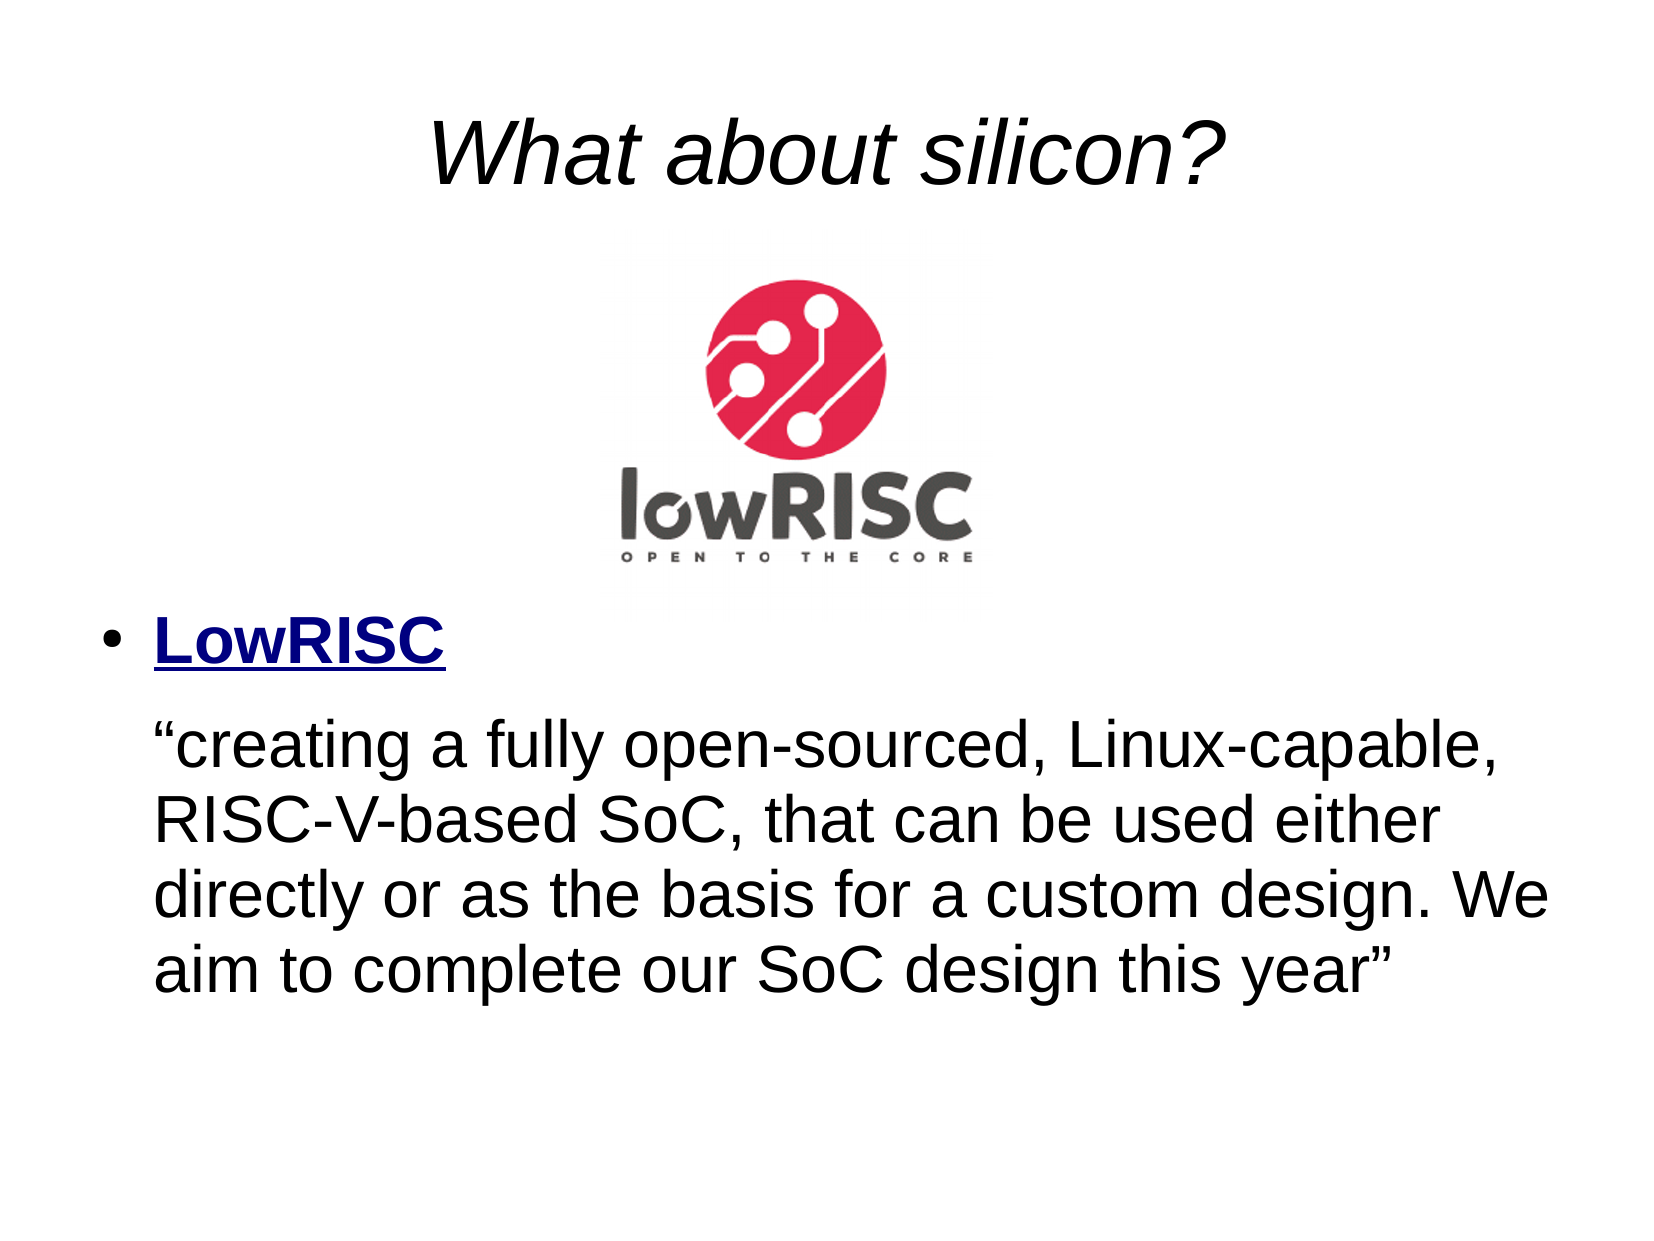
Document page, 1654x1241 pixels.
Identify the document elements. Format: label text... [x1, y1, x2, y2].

list LowRISC “creating a fully open-sourced, Linux-capable, RISC-V-based SoC, that can be used either directly or as the basis for a custom design. We aim to complete our SoC design this year” [82, 603, 1571, 1241]
title What about silicon? [82, 49, 1571, 257]
picture [600, 229, 993, 622]
